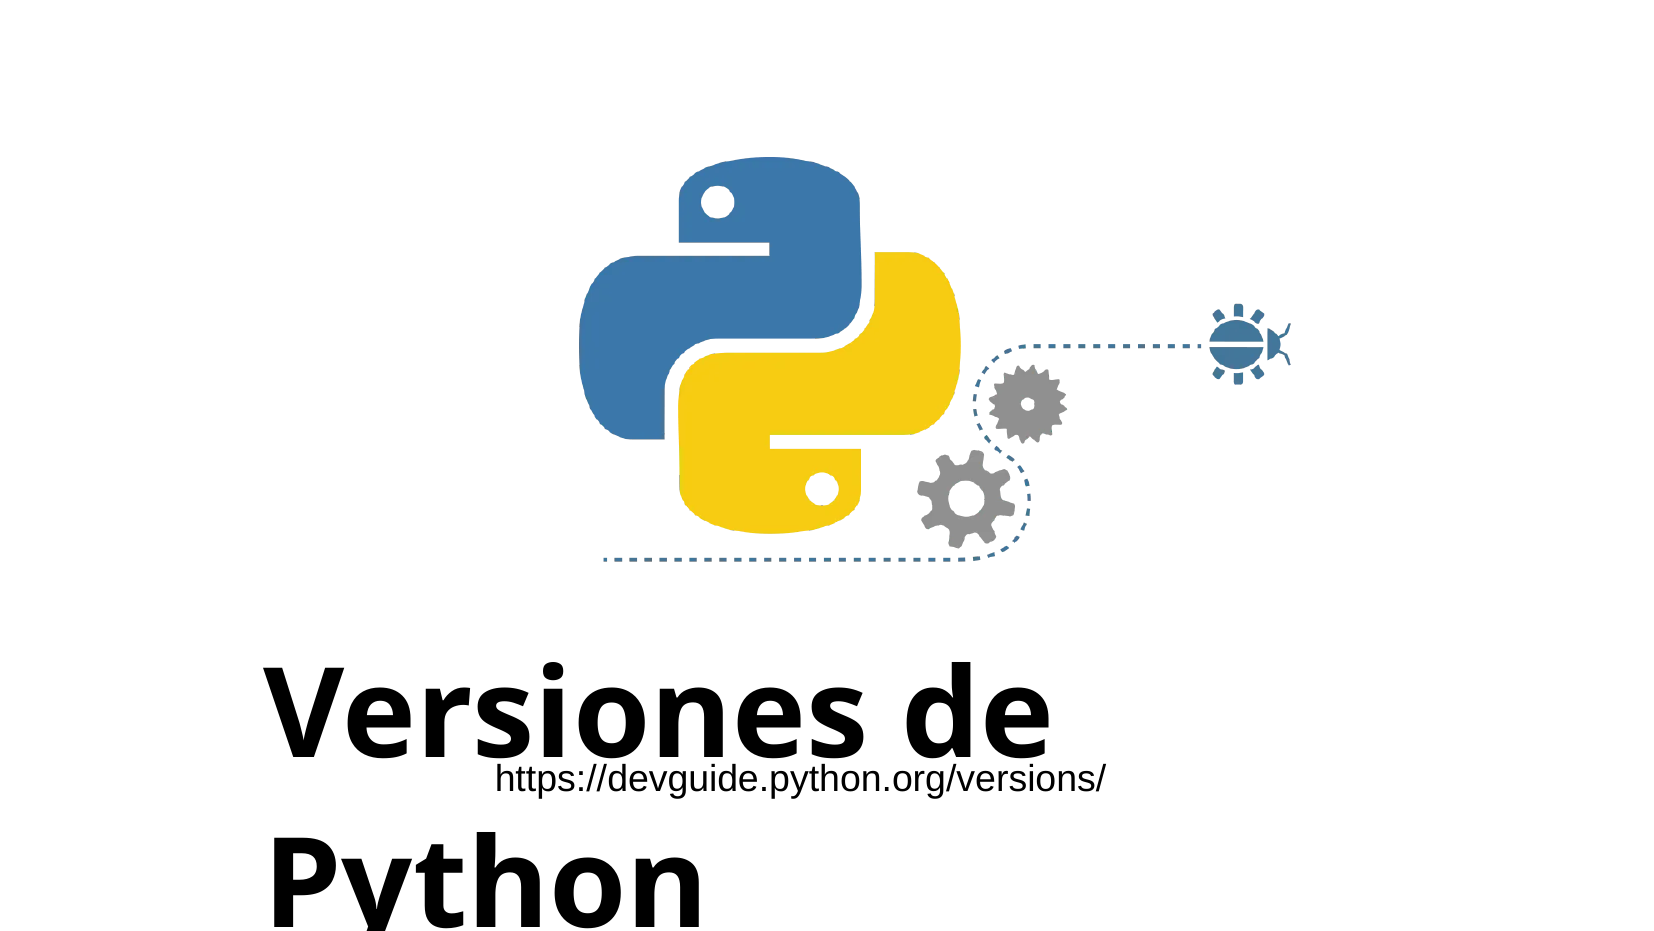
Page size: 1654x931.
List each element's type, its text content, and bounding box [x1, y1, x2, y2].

picture [425, 101, 1445, 617]
text_box Versiones de Python [248, 616, 1469, 764]
text_box https://devguide.python.org/versions/ [480, 750, 1122, 807]
